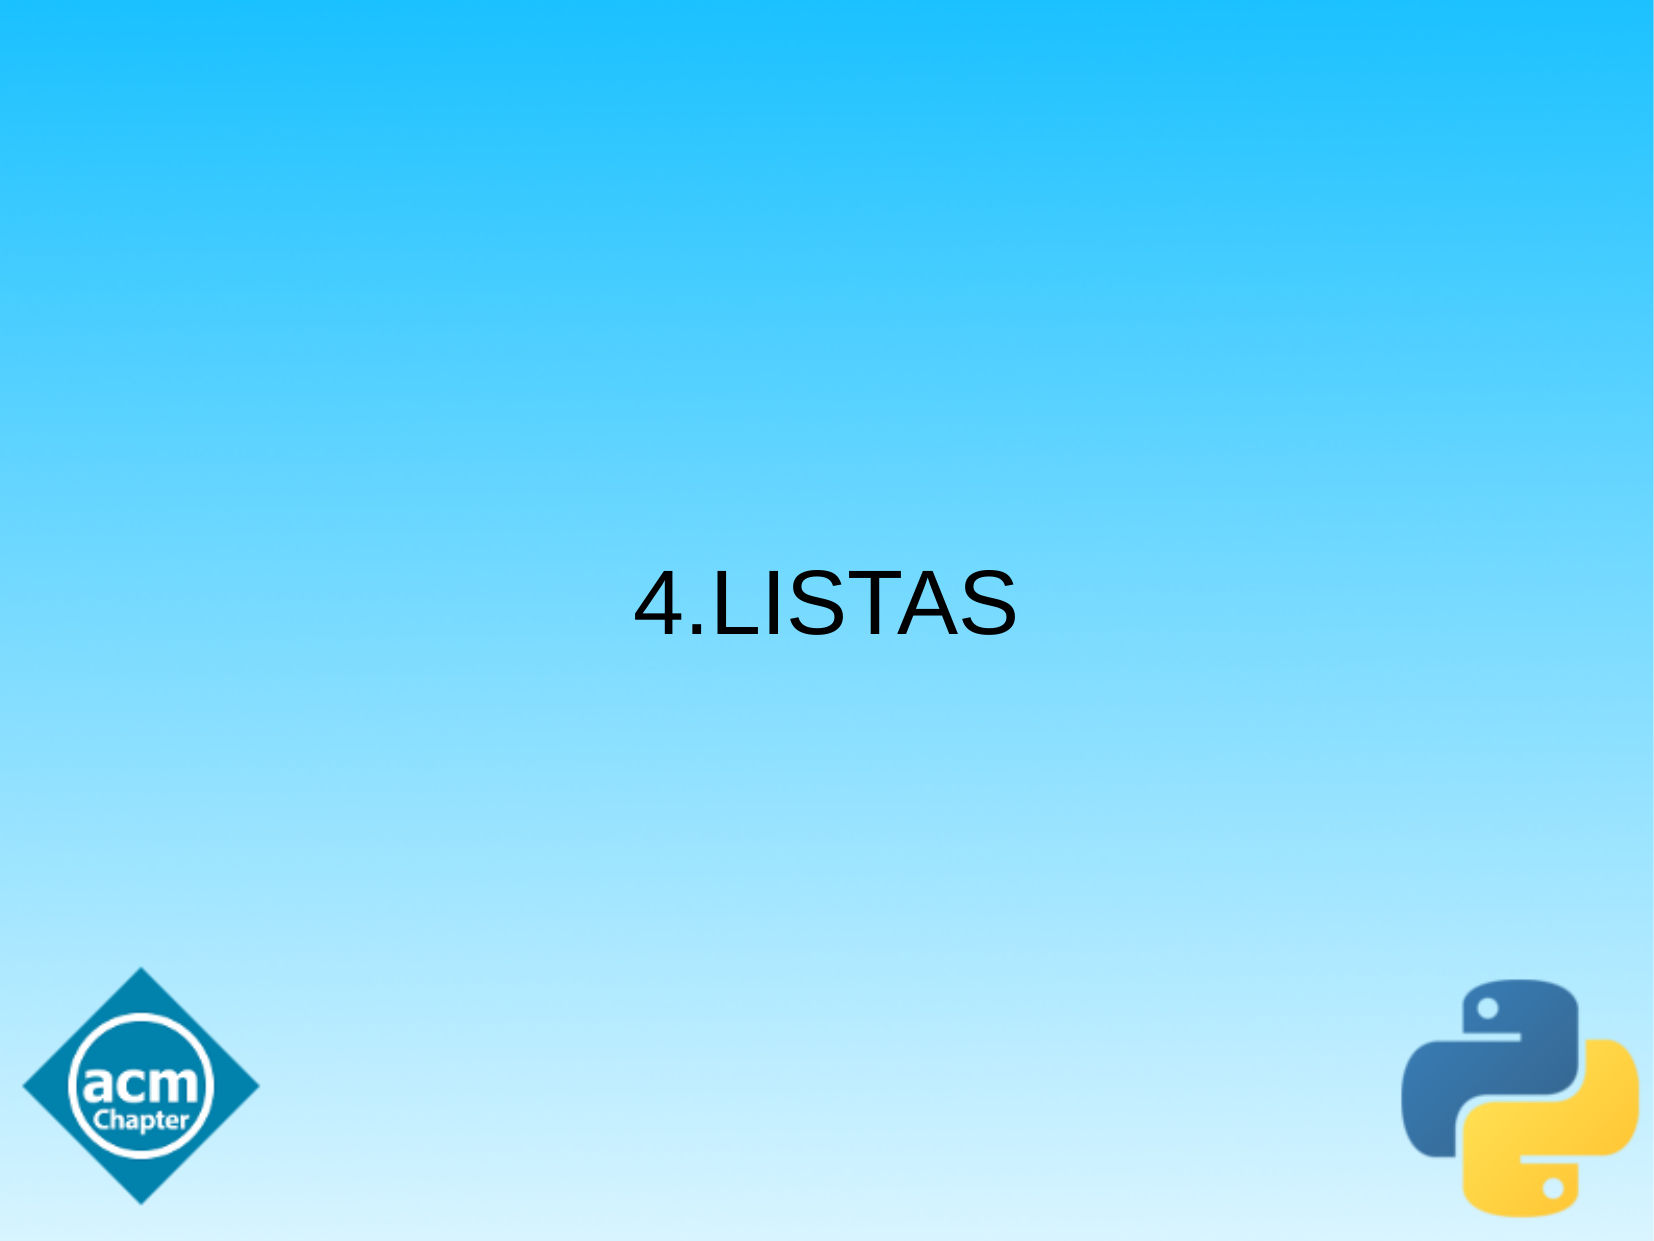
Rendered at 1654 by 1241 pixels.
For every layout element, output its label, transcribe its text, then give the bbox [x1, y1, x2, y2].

picture [0, 0, 1654, 1241]
title 4.LISTAS [82, 82, 1571, 1123]
